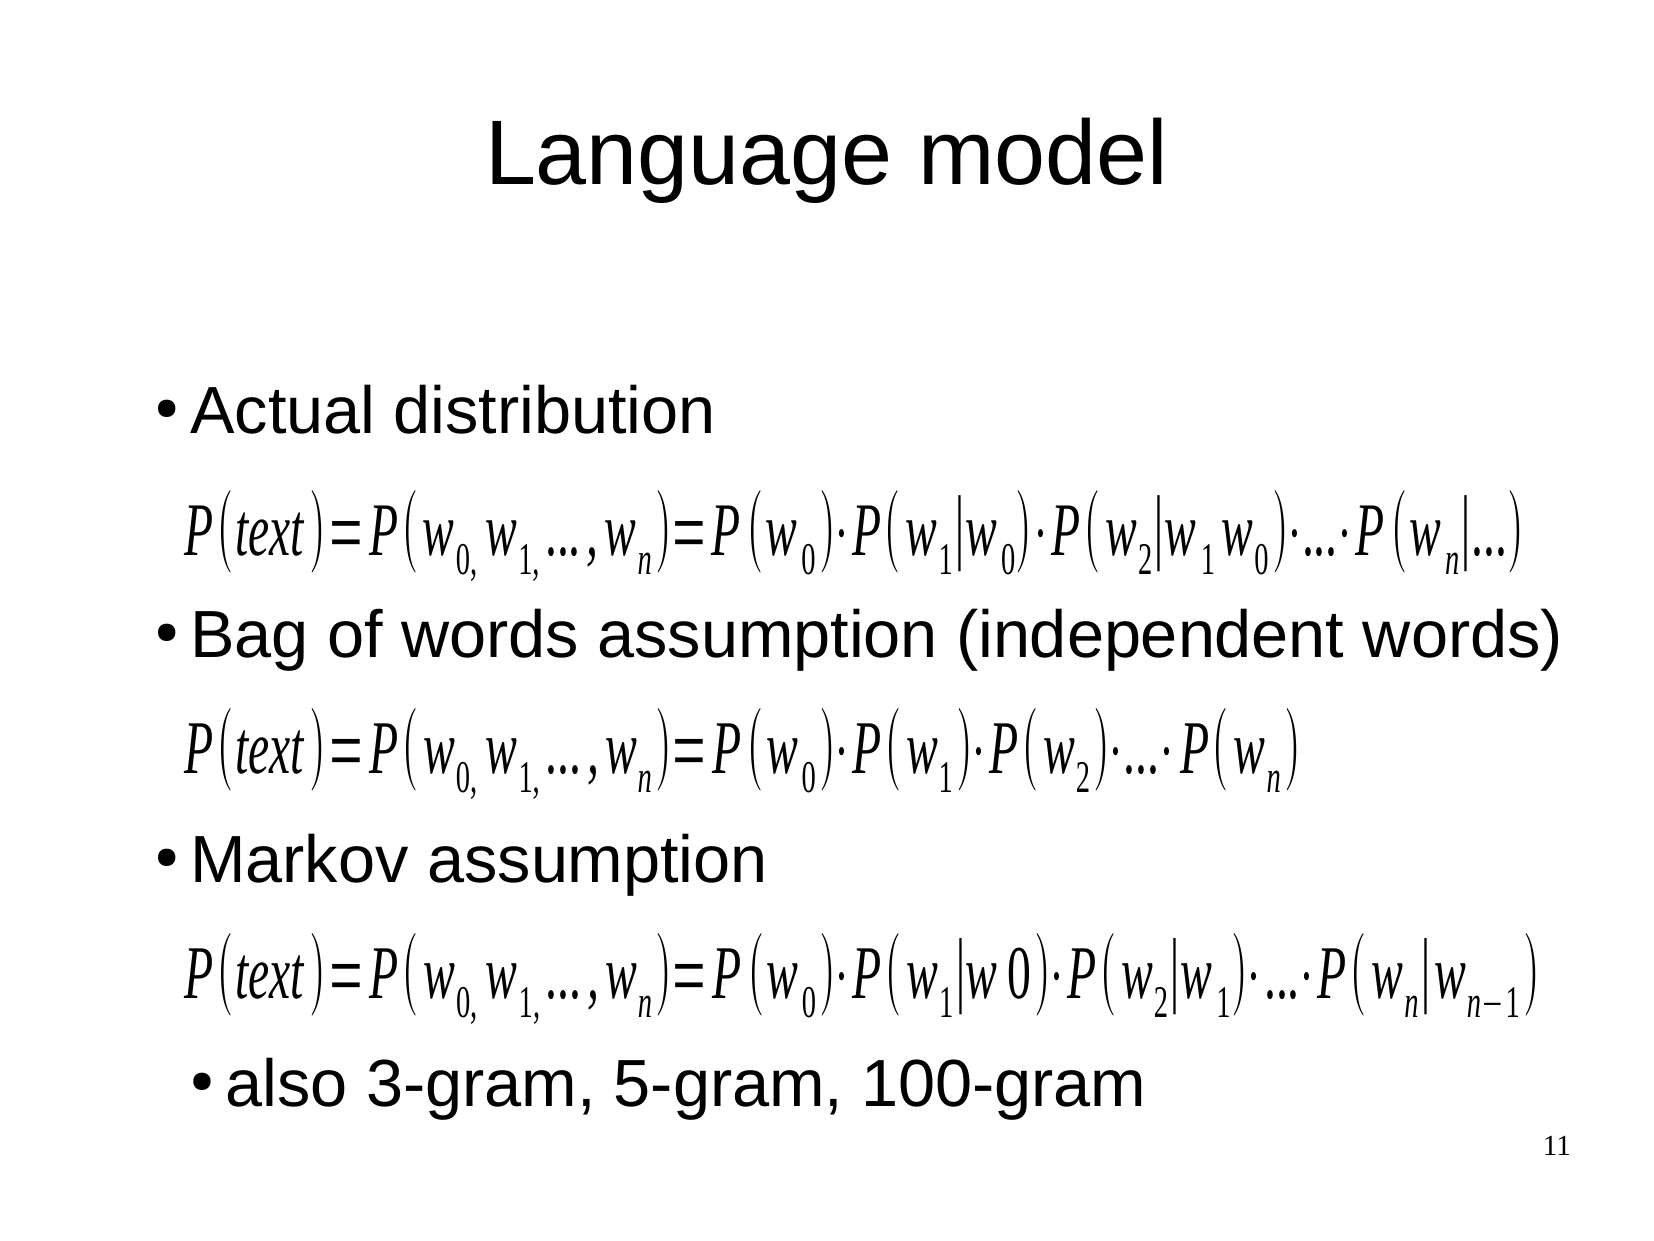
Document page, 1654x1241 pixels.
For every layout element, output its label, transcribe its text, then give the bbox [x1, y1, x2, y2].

title Language model [82, 49, 1571, 257]
chart [169, 927, 1551, 1026]
chart [169, 484, 1537, 583]
text_box Actual distribution Bag of words assumption (independent words) Markov assumption also 3-gram, 5-gram, 100-gram [69, 291, 1654, 1129]
chart [169, 702, 1312, 801]
